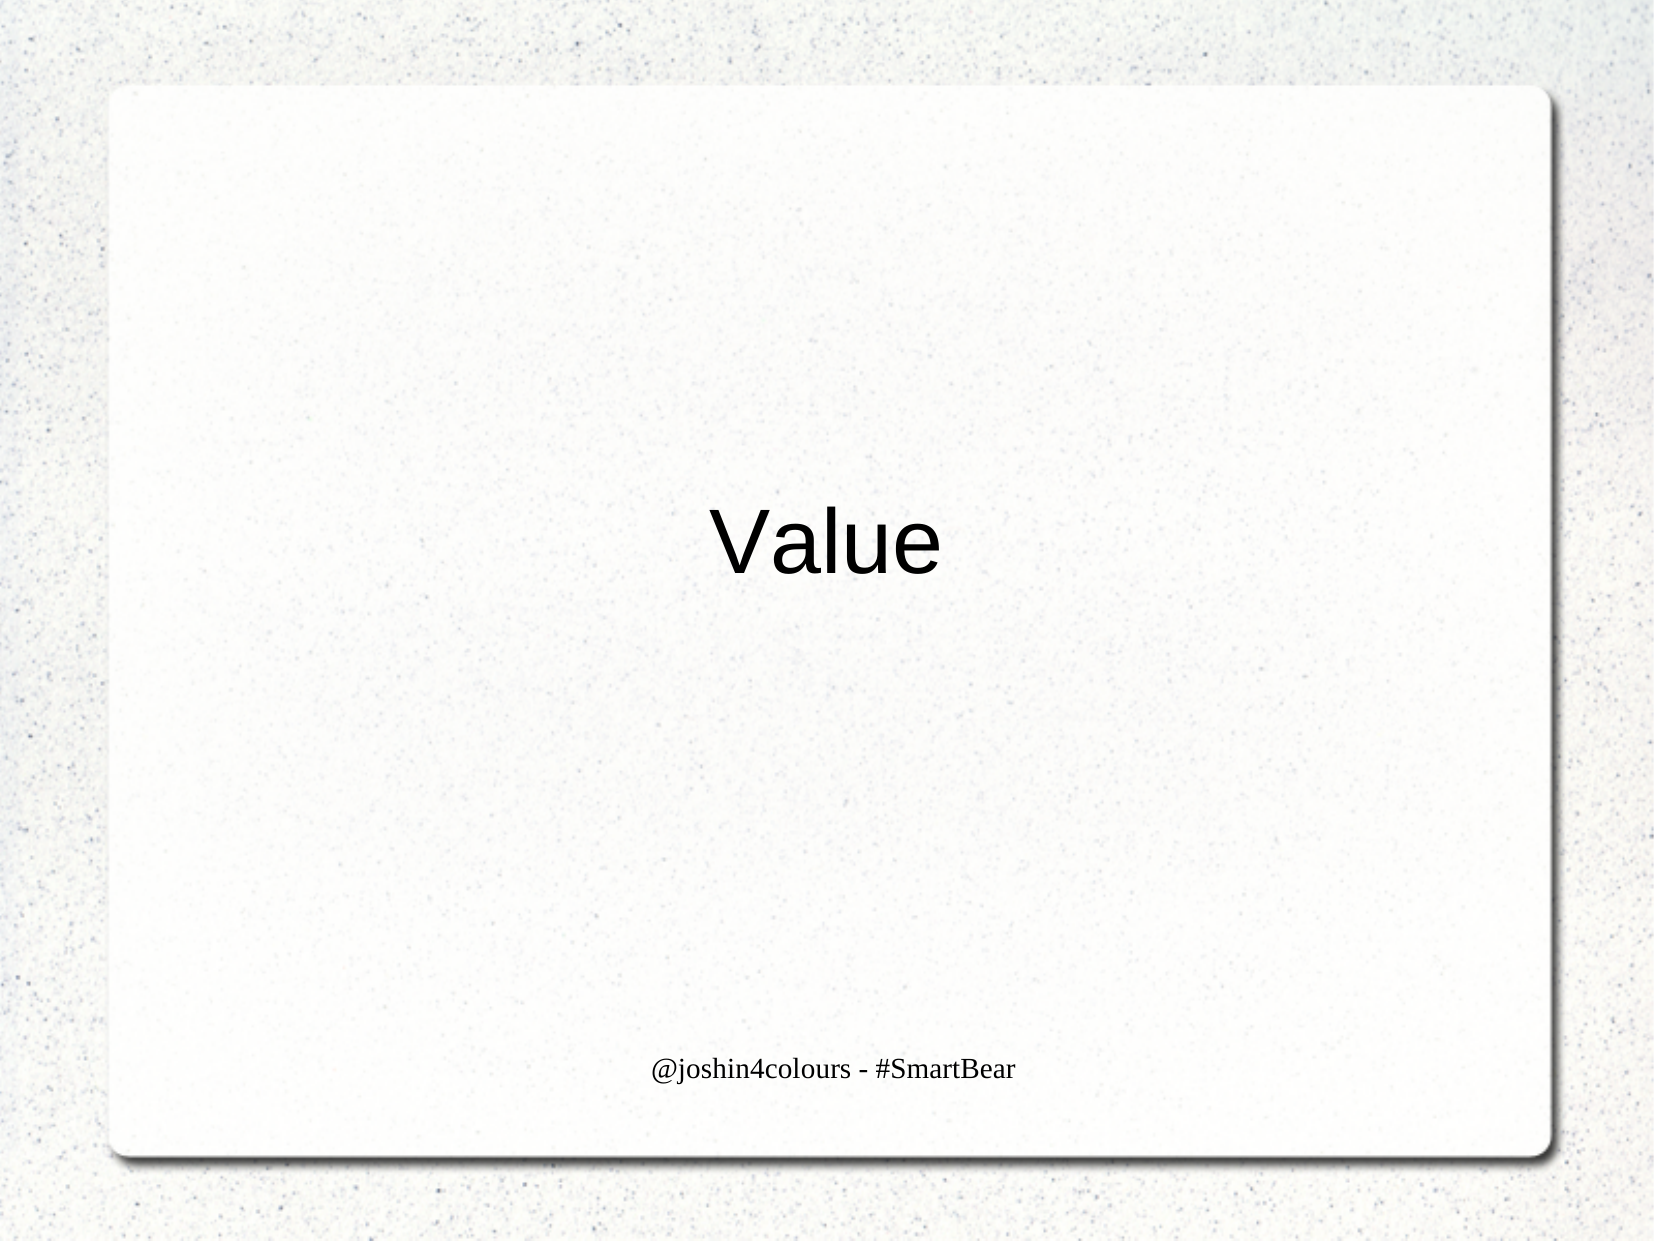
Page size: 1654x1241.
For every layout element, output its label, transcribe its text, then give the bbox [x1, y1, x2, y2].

picture [0, 0, 1654, 1241]
subtitle Value [118, 96, 1536, 987]
